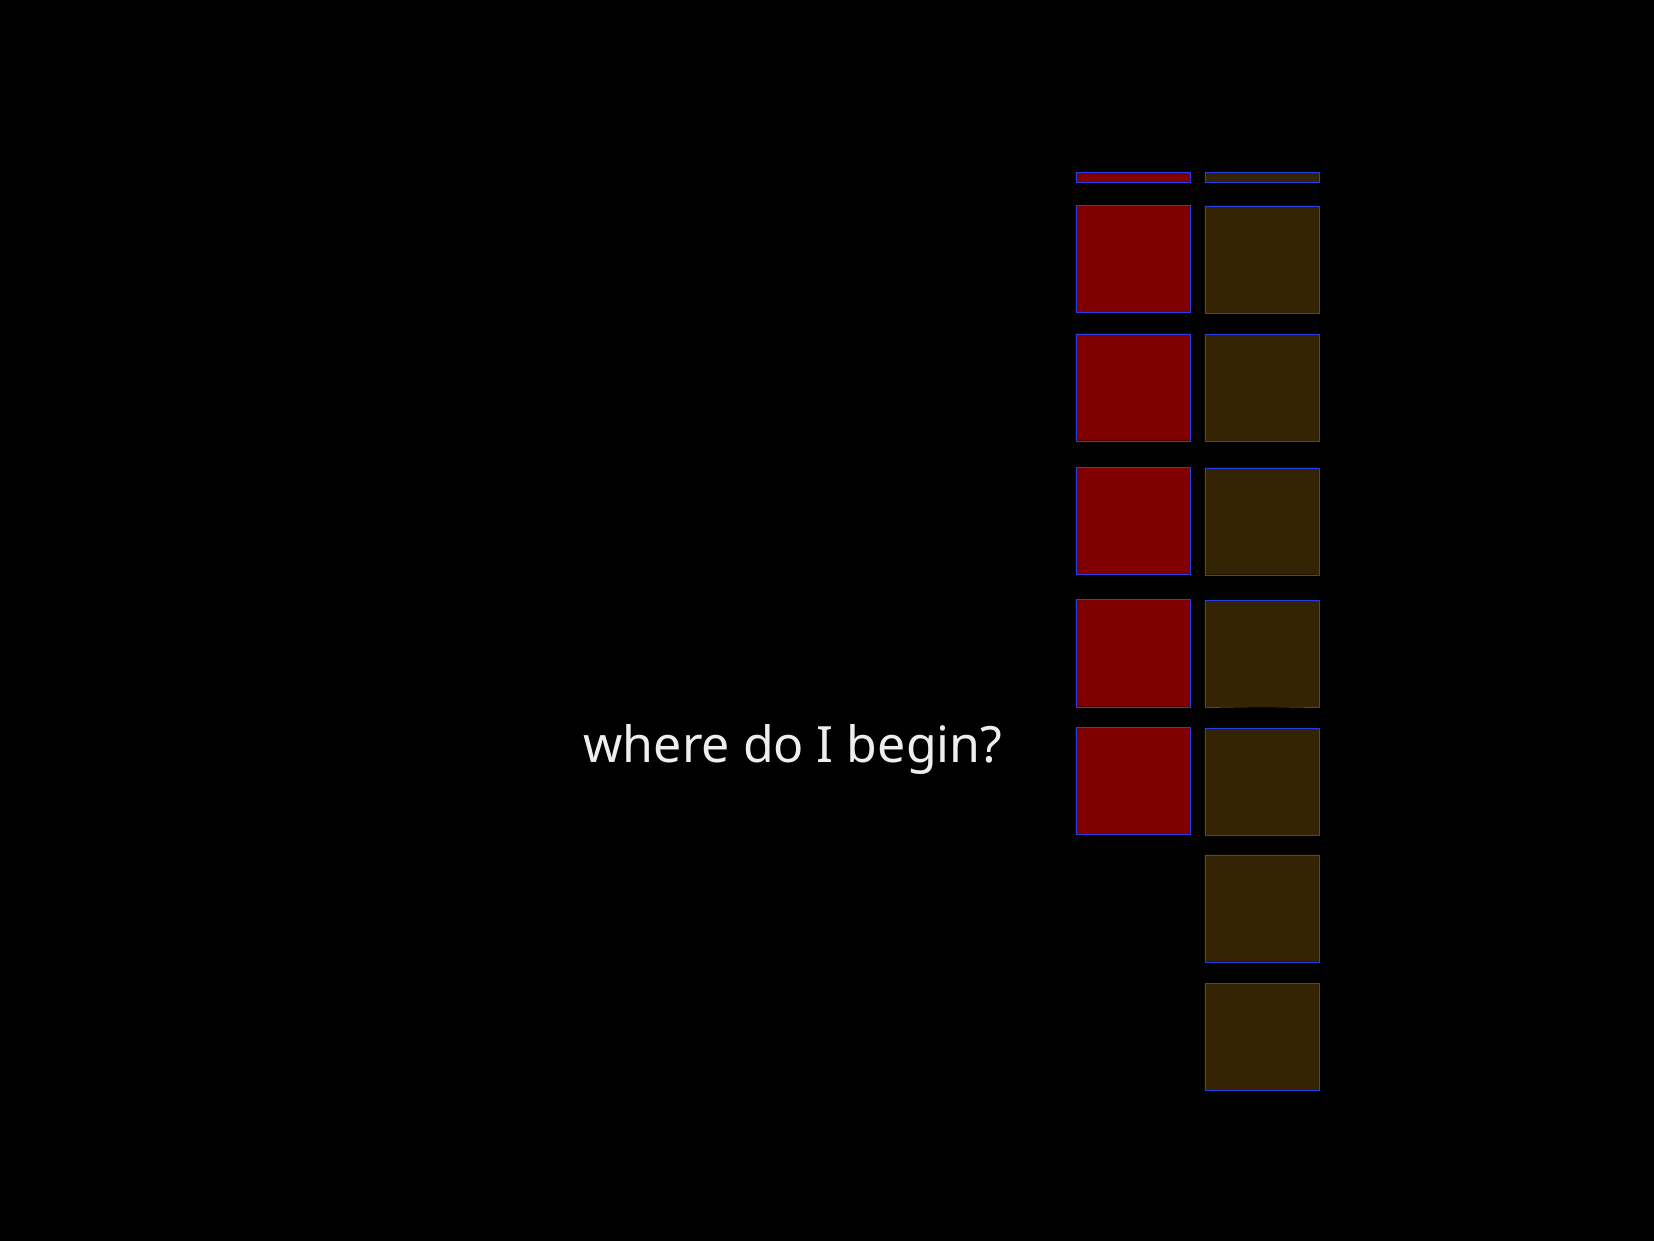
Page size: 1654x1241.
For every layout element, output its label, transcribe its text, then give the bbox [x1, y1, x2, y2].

picture [0, 0, 1654, 1241]
title where do I begin? [278, 638, 1308, 846]
